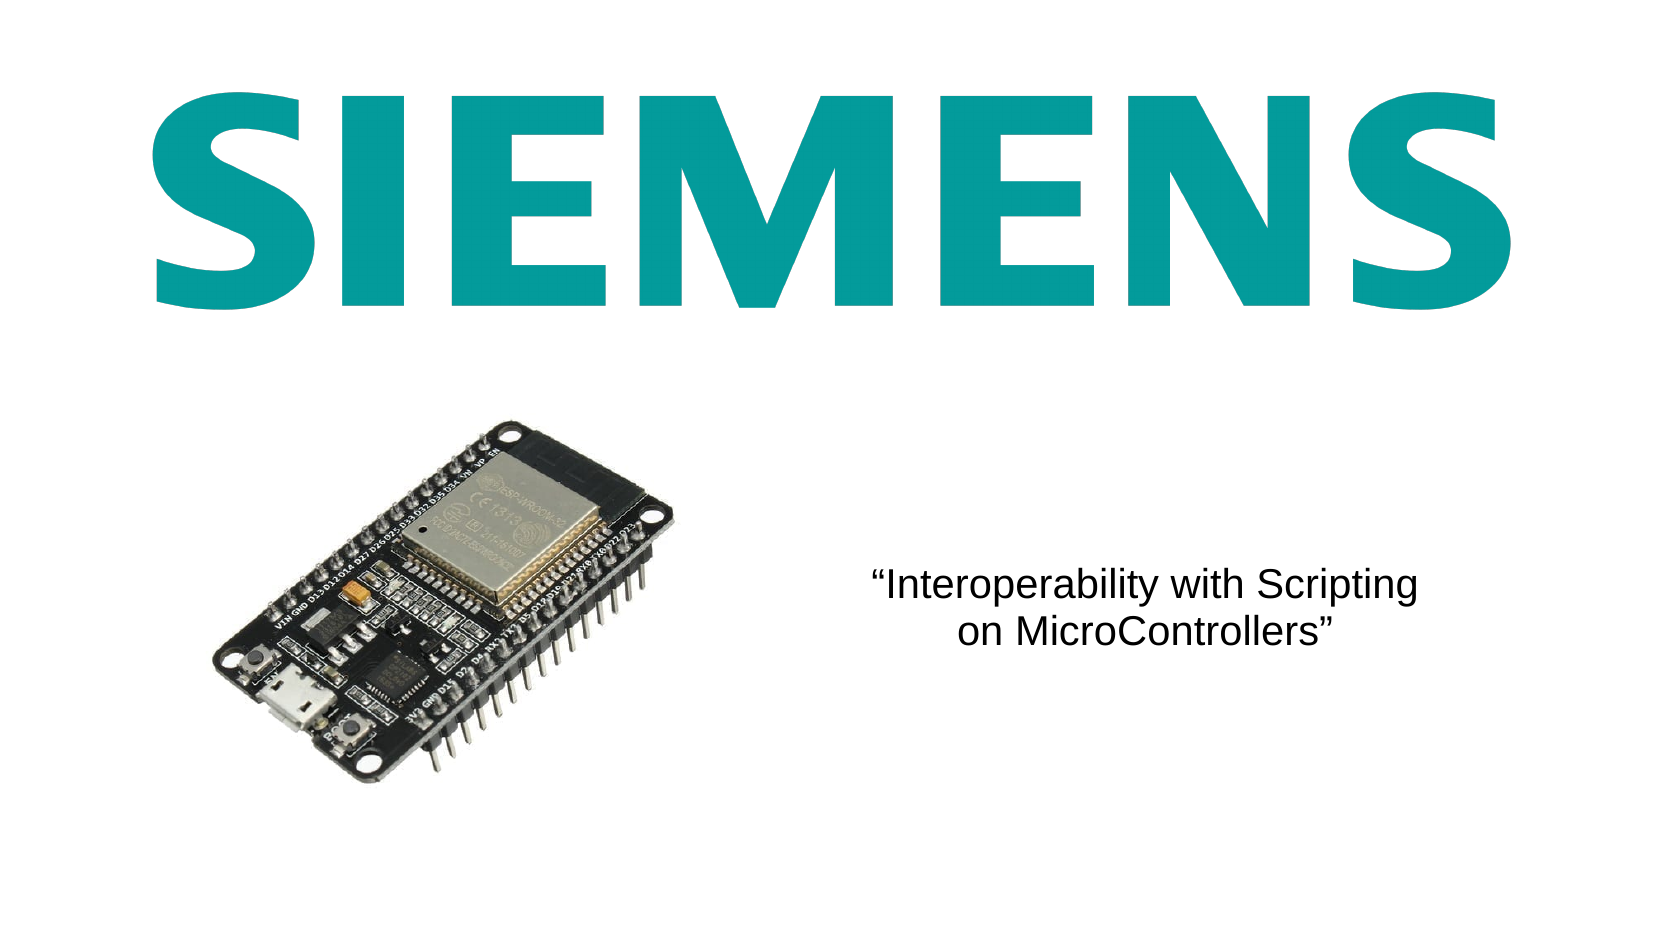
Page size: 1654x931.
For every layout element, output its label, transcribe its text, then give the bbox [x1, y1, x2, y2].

text_box “Interoperability with Scripting on MicroControllers” [837, 360, 1453, 856]
picture [192, 360, 687, 855]
picture [112, 74, 1542, 330]
